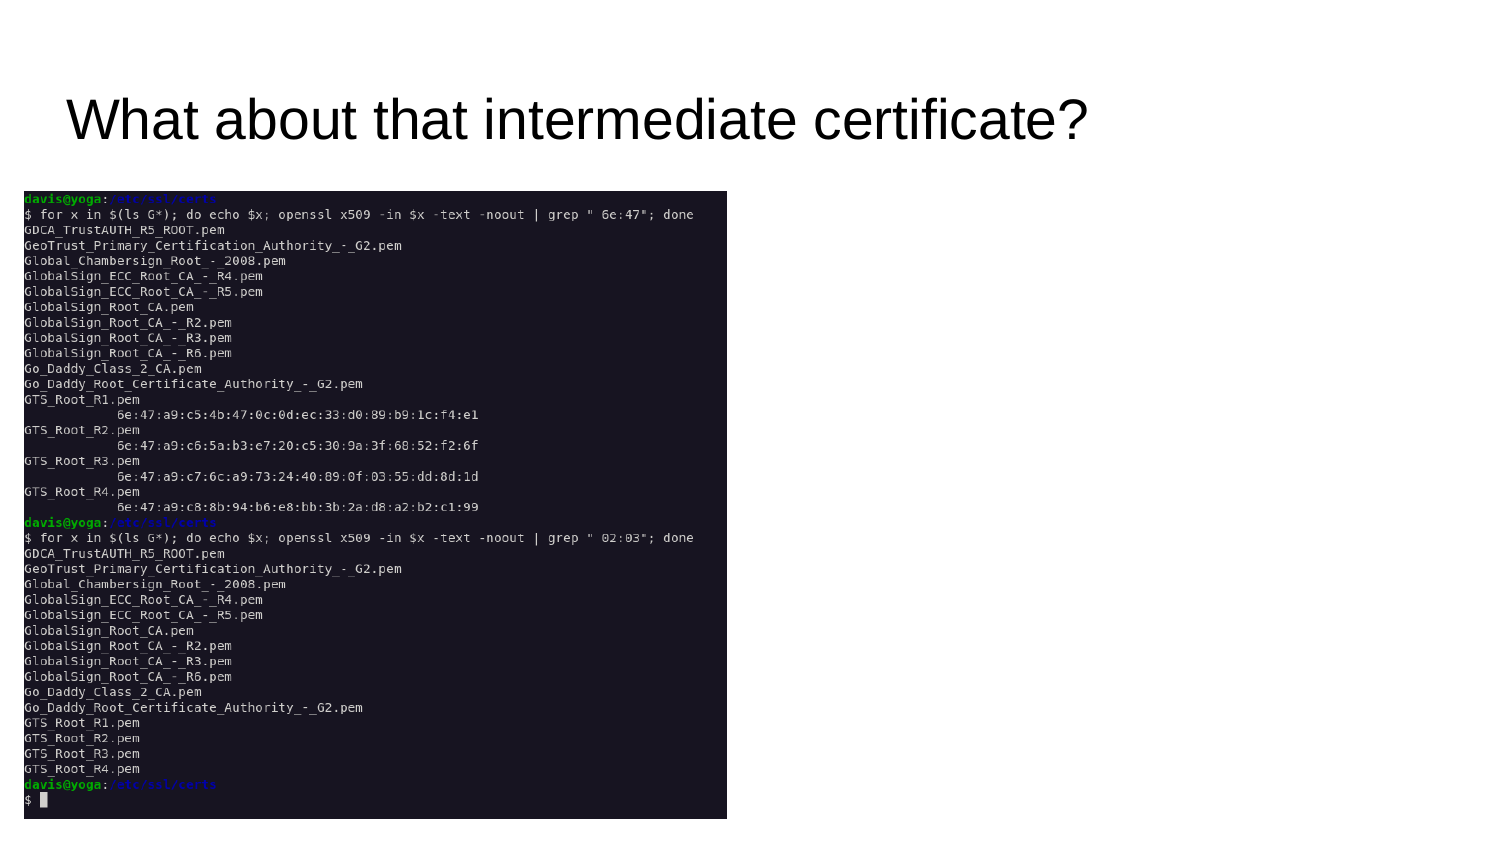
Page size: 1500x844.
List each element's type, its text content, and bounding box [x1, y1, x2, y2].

picture [24, 191, 727, 819]
title What about that intermediate certificate? [51, 72, 1449, 167]
